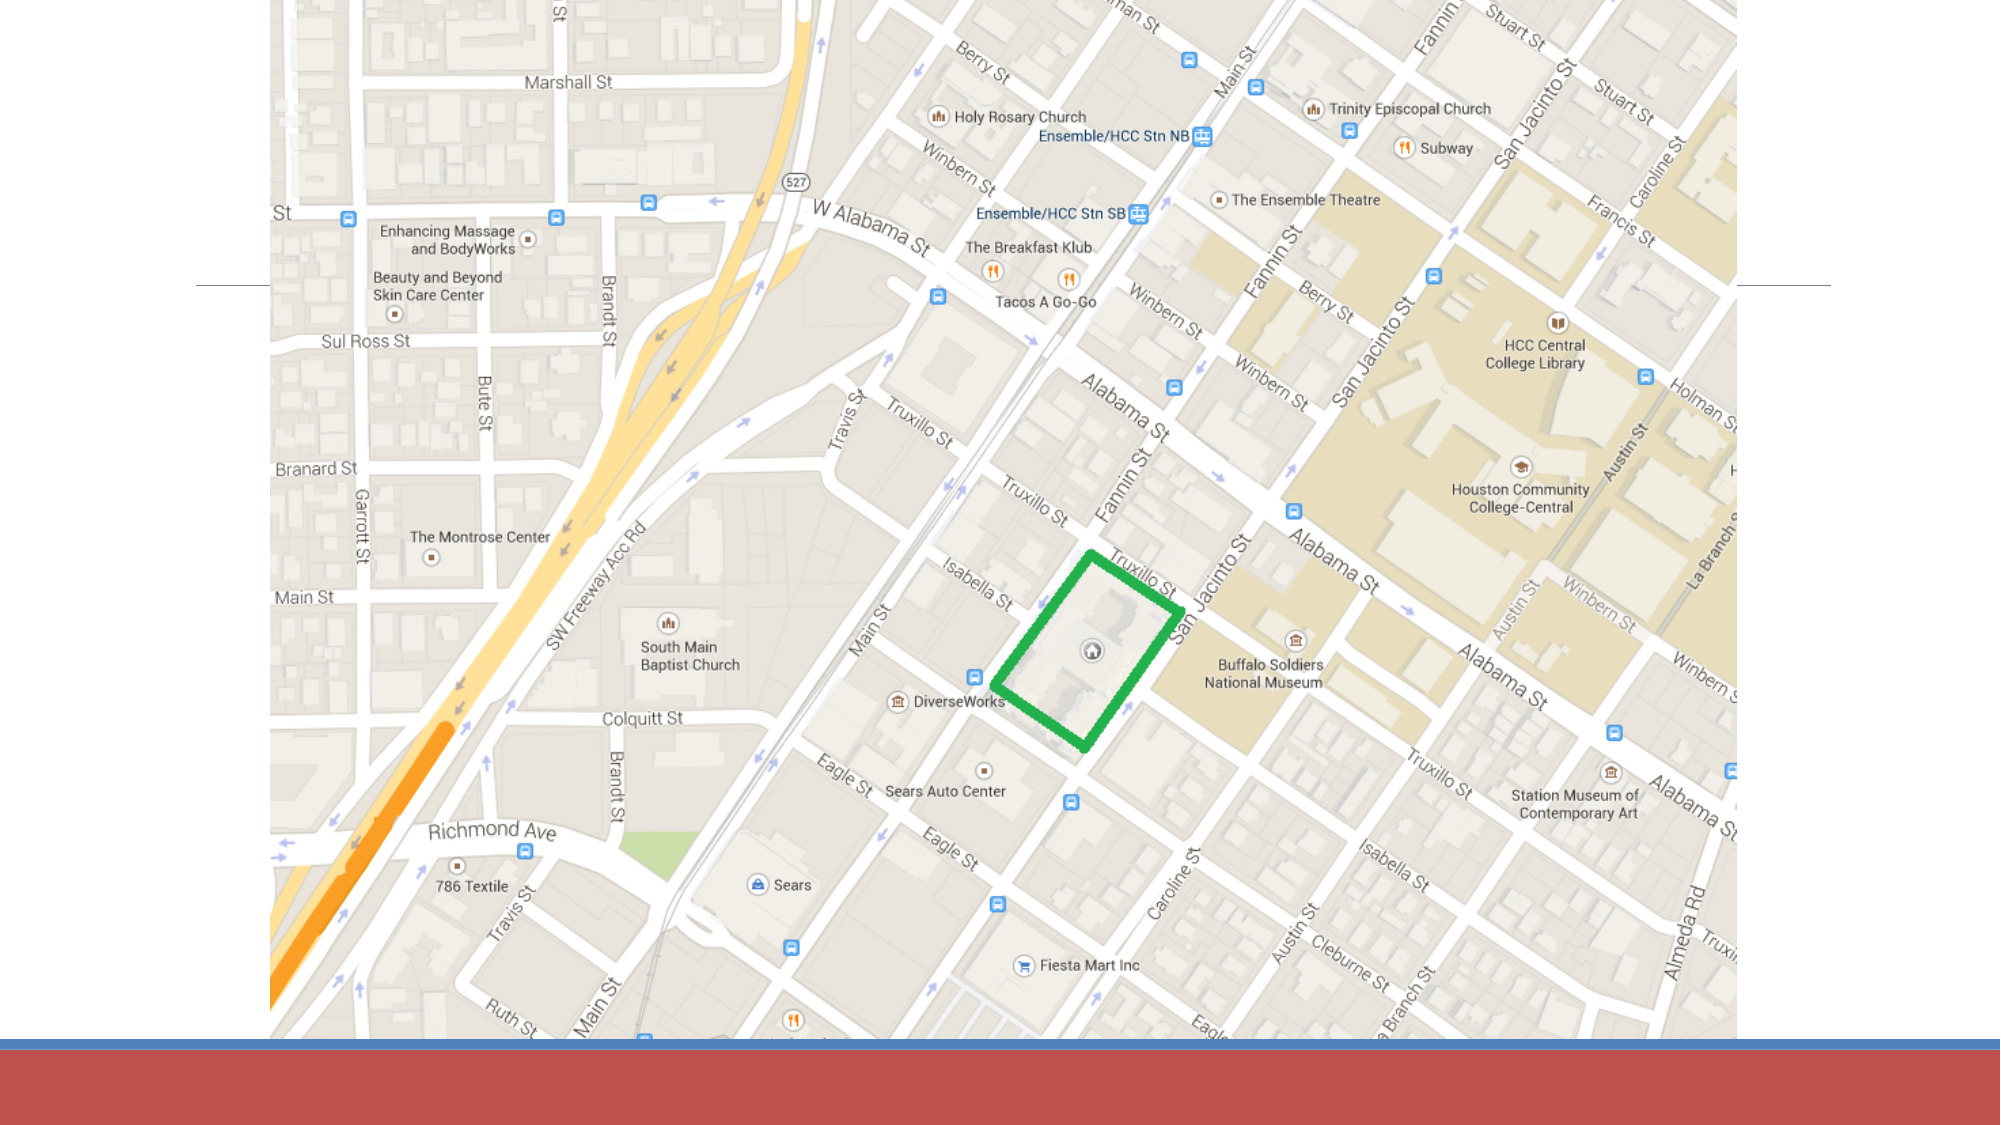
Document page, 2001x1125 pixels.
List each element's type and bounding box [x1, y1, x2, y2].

picture [270, 0, 1737, 1039]
